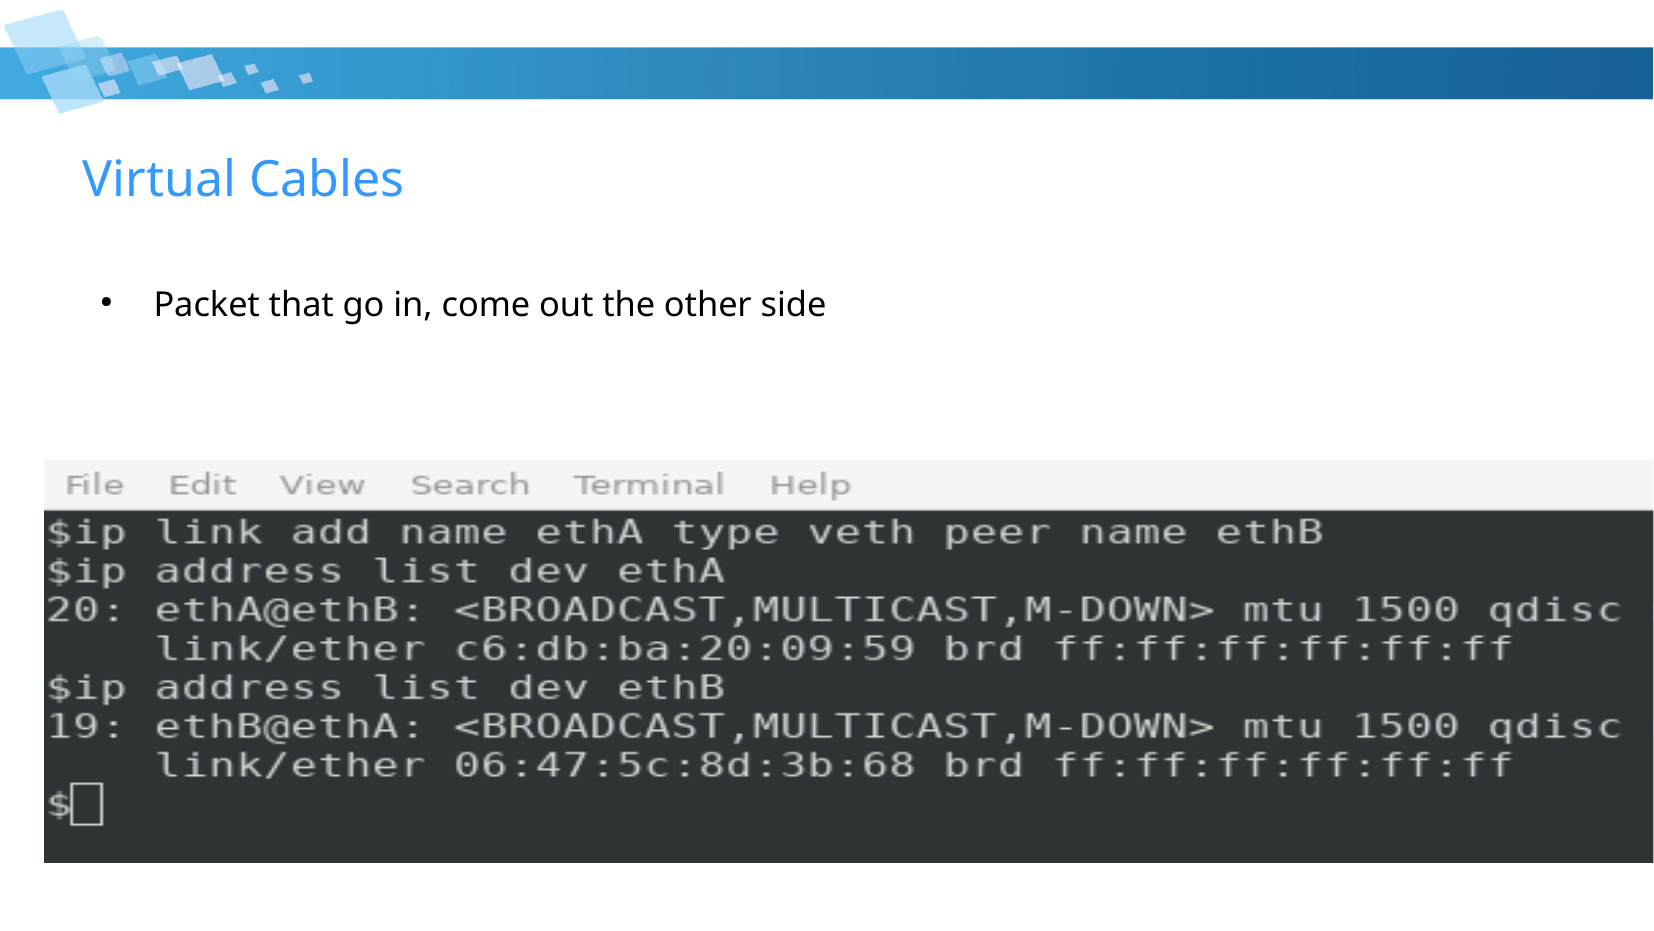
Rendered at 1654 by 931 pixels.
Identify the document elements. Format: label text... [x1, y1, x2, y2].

title Virtual Cables [82, 99, 1571, 255]
picture [0, 0, 1654, 929]
list Packet that go in, come out the other side [82, 279, 1571, 460]
